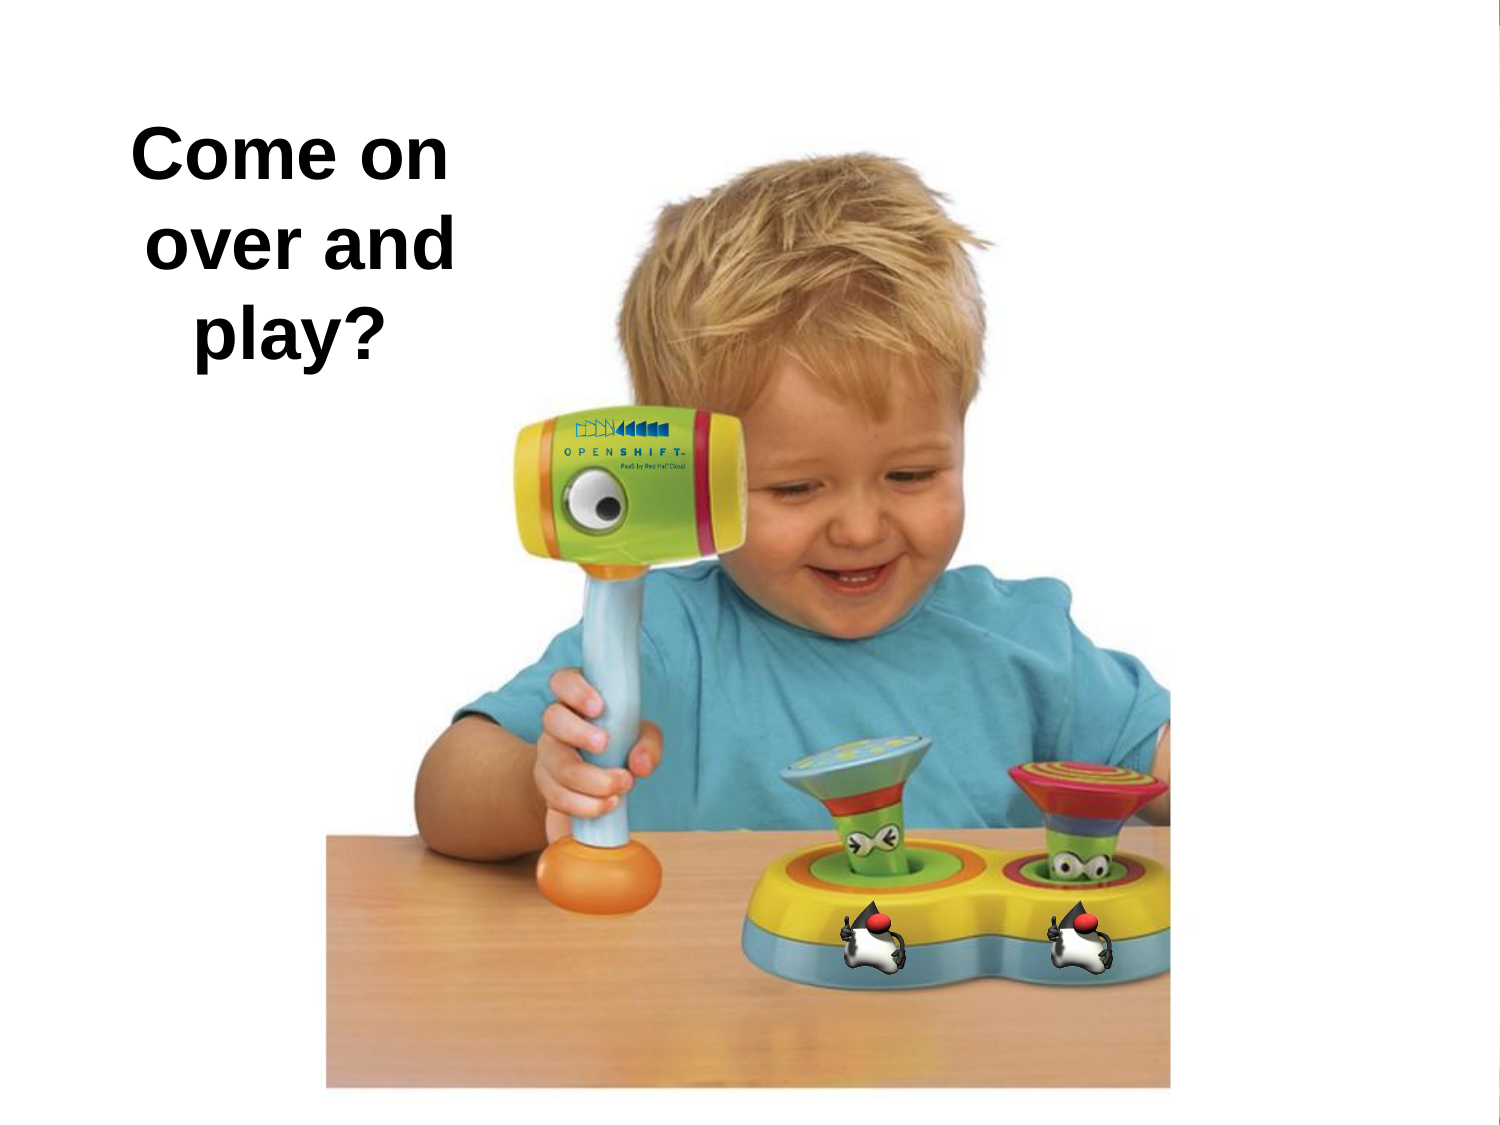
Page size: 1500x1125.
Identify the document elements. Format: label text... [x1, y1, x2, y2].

picture [0, 0, 1500, 1125]
text_box Come on over and play? [109, 96, 473, 382]
